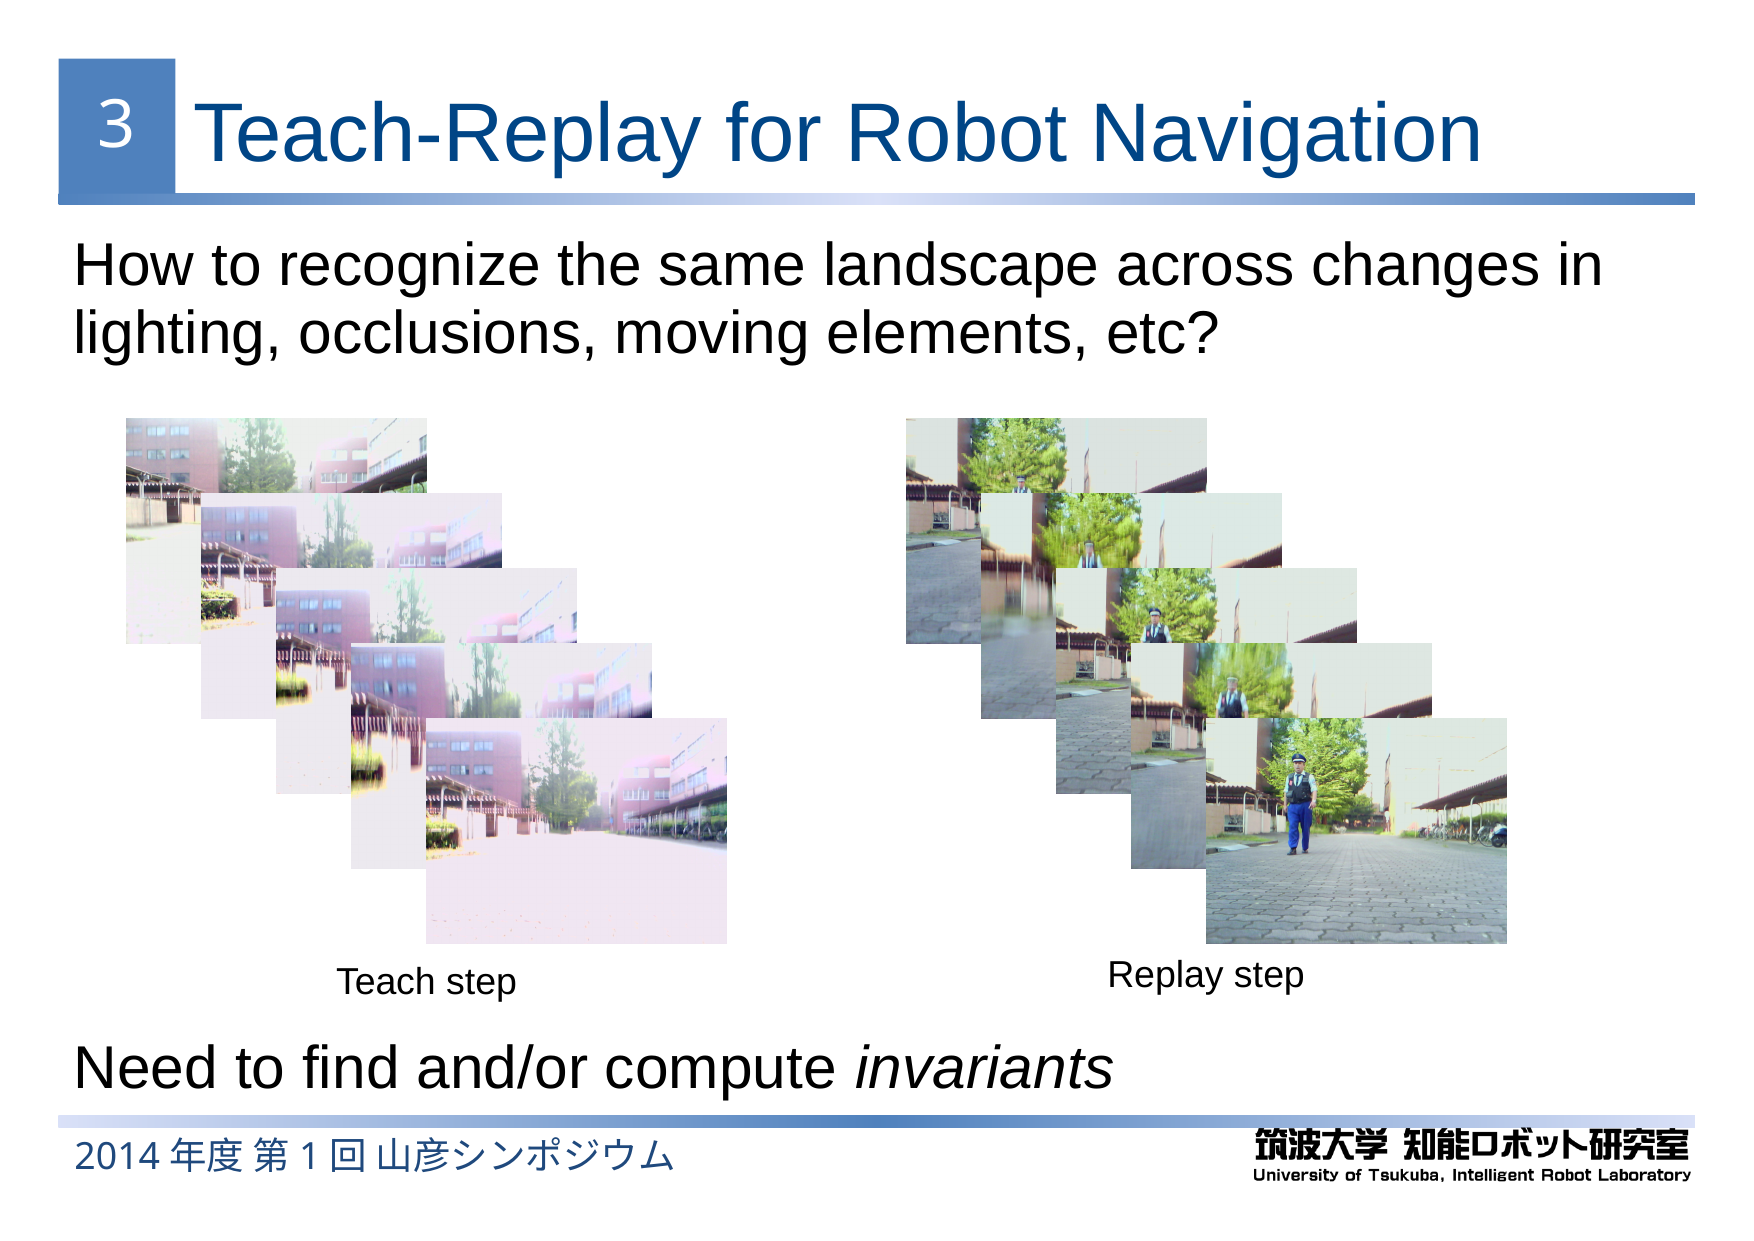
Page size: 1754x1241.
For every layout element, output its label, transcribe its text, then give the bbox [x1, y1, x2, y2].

title Teach-Replay for Robot Navigation [193, 61, 1651, 205]
picture [906, 418, 1507, 944]
picture [1252, 1127, 1691, 1182]
text_box Need to find and/or compute invariants [58, 1026, 1696, 1110]
picture [126, 418, 727, 944]
text_box Teach step [321, 953, 532, 1011]
text_box How to recognize the same landscape across changes in lighting, occlusions, moving elements, etc? [58, 223, 1696, 375]
text_box Replay step [1092, 945, 1320, 1003]
